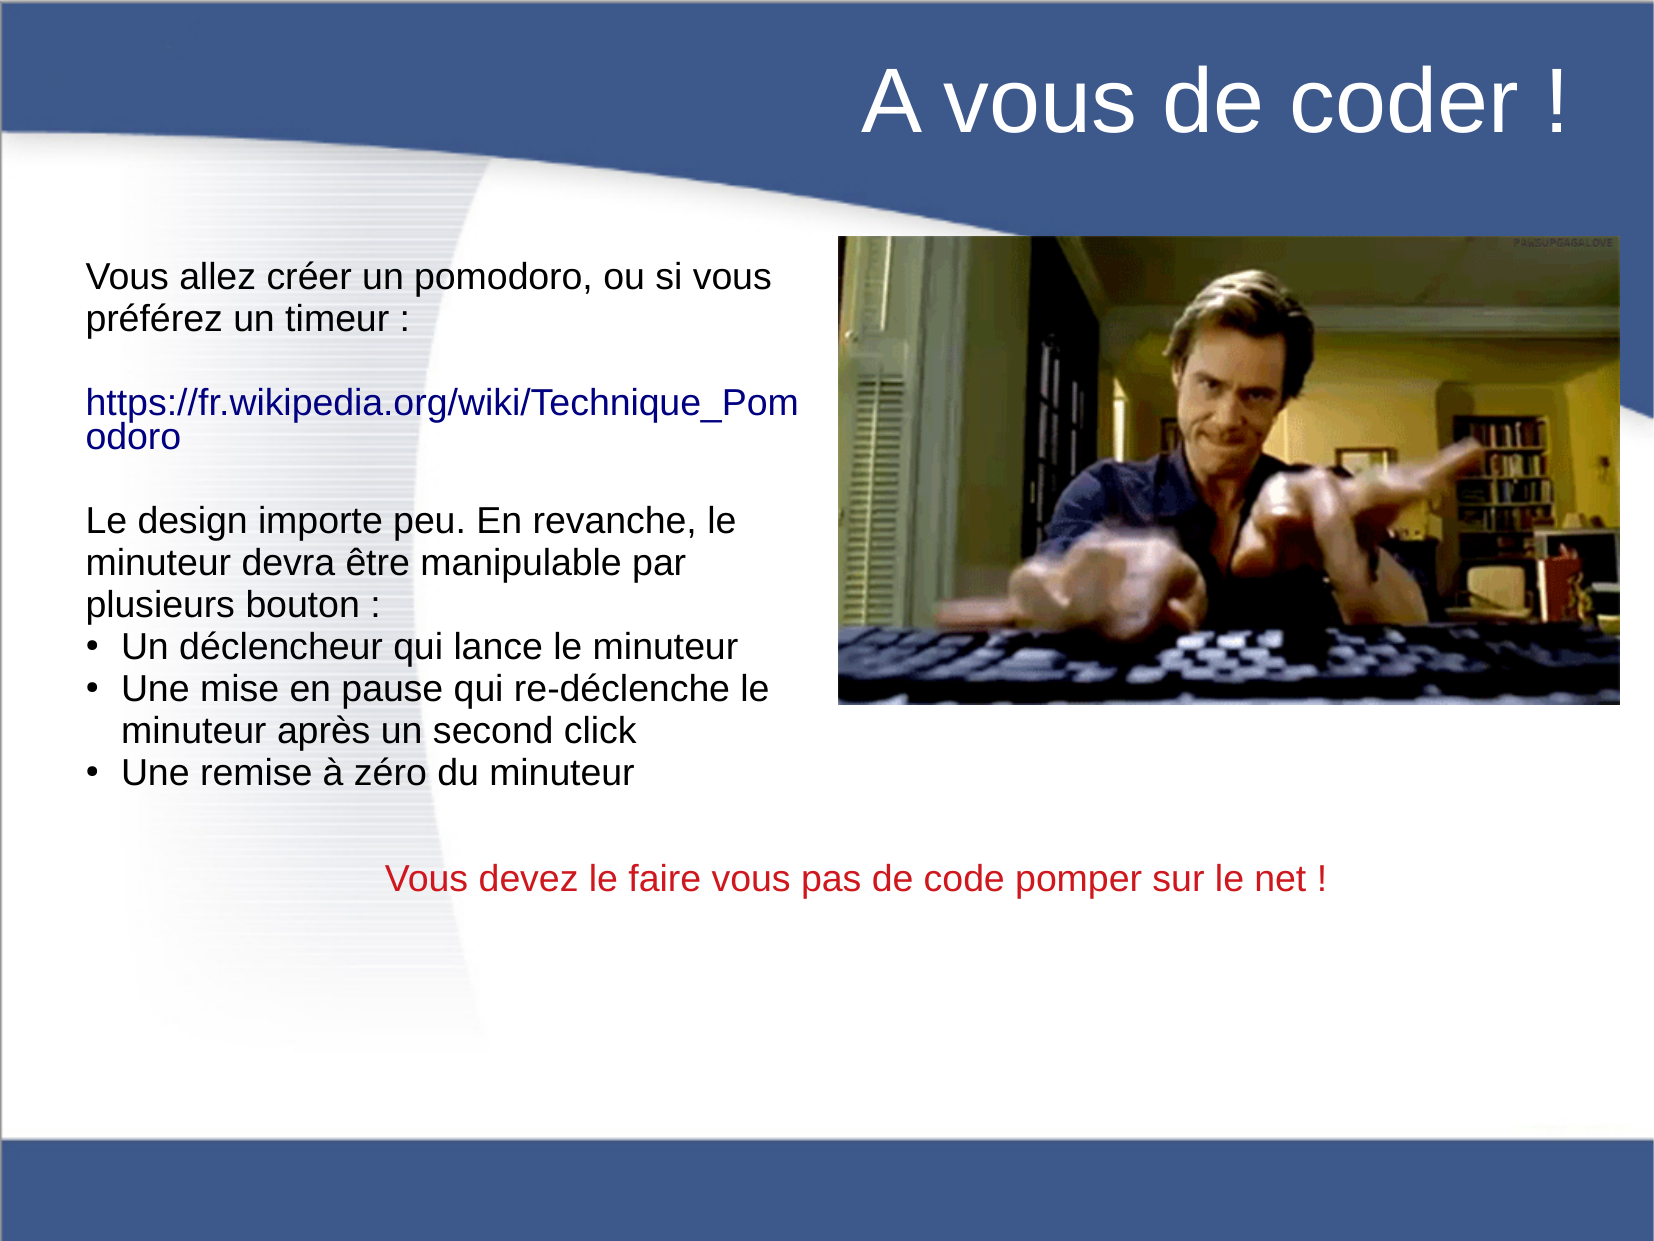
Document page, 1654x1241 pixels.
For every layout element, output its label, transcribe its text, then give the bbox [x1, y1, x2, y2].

picture [0, 0, 1654, 1241]
text_box Vous devez le faire vous pas de code pomper sur le net ! [94, 850, 1619, 908]
text_box Vous allez créer un pomodoro, ou si vous préférez un timeur : https://fr.wikipedia.org/wiki/Technique_Pomodoro Le design importe peu. En revanche, le minuteur devra être manipulable par plusieurs bouton : Un déclencheur qui lance le minuteur Une mise en pause qui re-déclenche le minuteur après un second click Une remise à zéro du minuteur [70, 248, 827, 809]
title A vous de coder ! [82, 49, 1571, 257]
